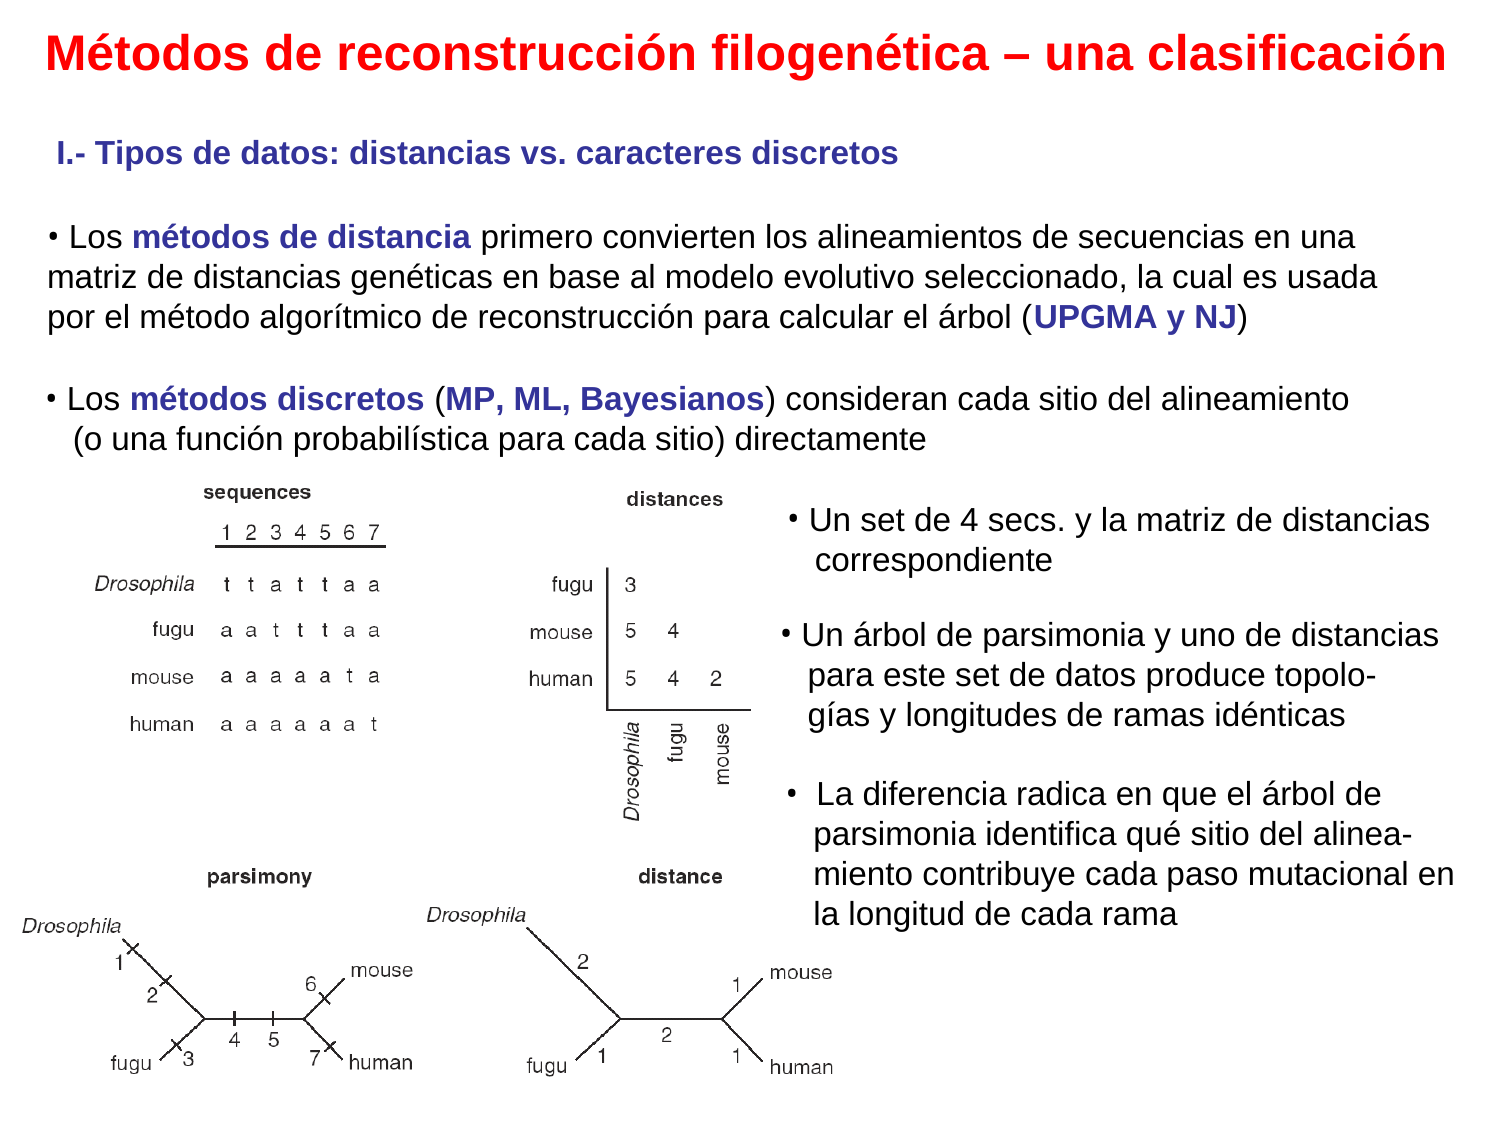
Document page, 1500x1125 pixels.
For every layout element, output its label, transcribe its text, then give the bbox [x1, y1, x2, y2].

text_box La diferencia radica en que el árbol de parsimonia identifica qué sitio del alinea- miento contribuye cada paso mutacional en la longitud de cada rama [770, 724, 1472, 940]
picture [17, 485, 839, 1077]
text_box Métodos de reconstrucción filogenética – una clasificación [29, 13, 1464, 89]
text_box I.- Tipos de datos: distancias vs. caracteres discretos [41, 123, 916, 179]
text_box Los métodos de distancia primero convierten los alineamientos de secuencias en una matriz de distancias genéticas en base al modelo evolutivo seleccionado, la cual es usada por el método algorítmico de reconstrucción para calcular el árbol (UPGMA y NJ) [32, 207, 1395, 344]
text_box Un árbol de parsimonia y uno de distancias para este set de datos produce topolo- gías y longitudes de ramas idénticas [765, 565, 1456, 781]
text_box Un set de 4 secs. y la matriz de distancias correspondiente [772, 490, 1447, 565]
text_box Los métodos discretos (MP, ML, Bayesianos) consideran cada sitio del alineamiento (o una función probabilística para cada sitio) directamente [30, 369, 1366, 466]
